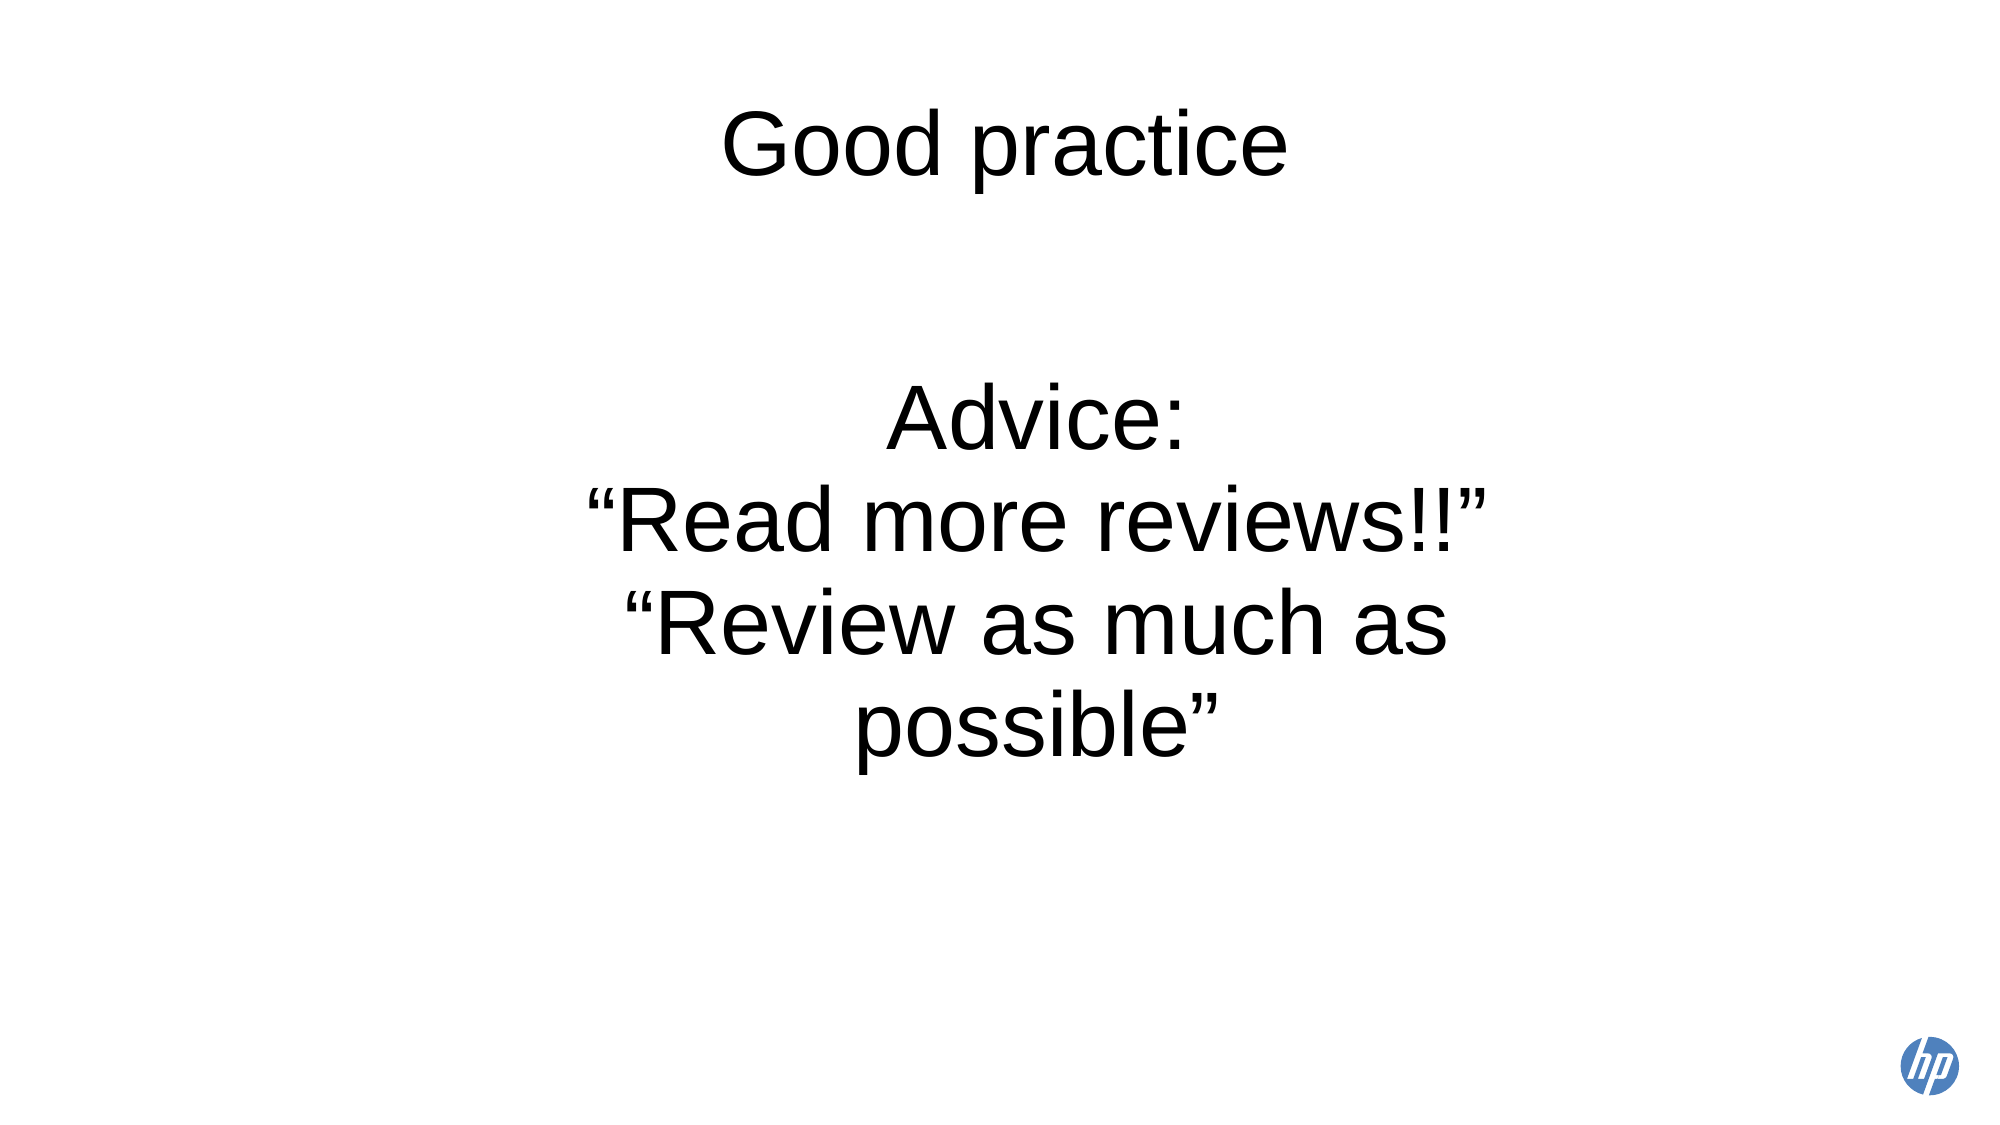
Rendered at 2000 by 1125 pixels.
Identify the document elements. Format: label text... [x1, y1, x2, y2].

subtitle Advice: “Read more reviews!!” “Review as much as possible” [527, 245, 1548, 898]
title Good practice [12, 16, 2000, 272]
